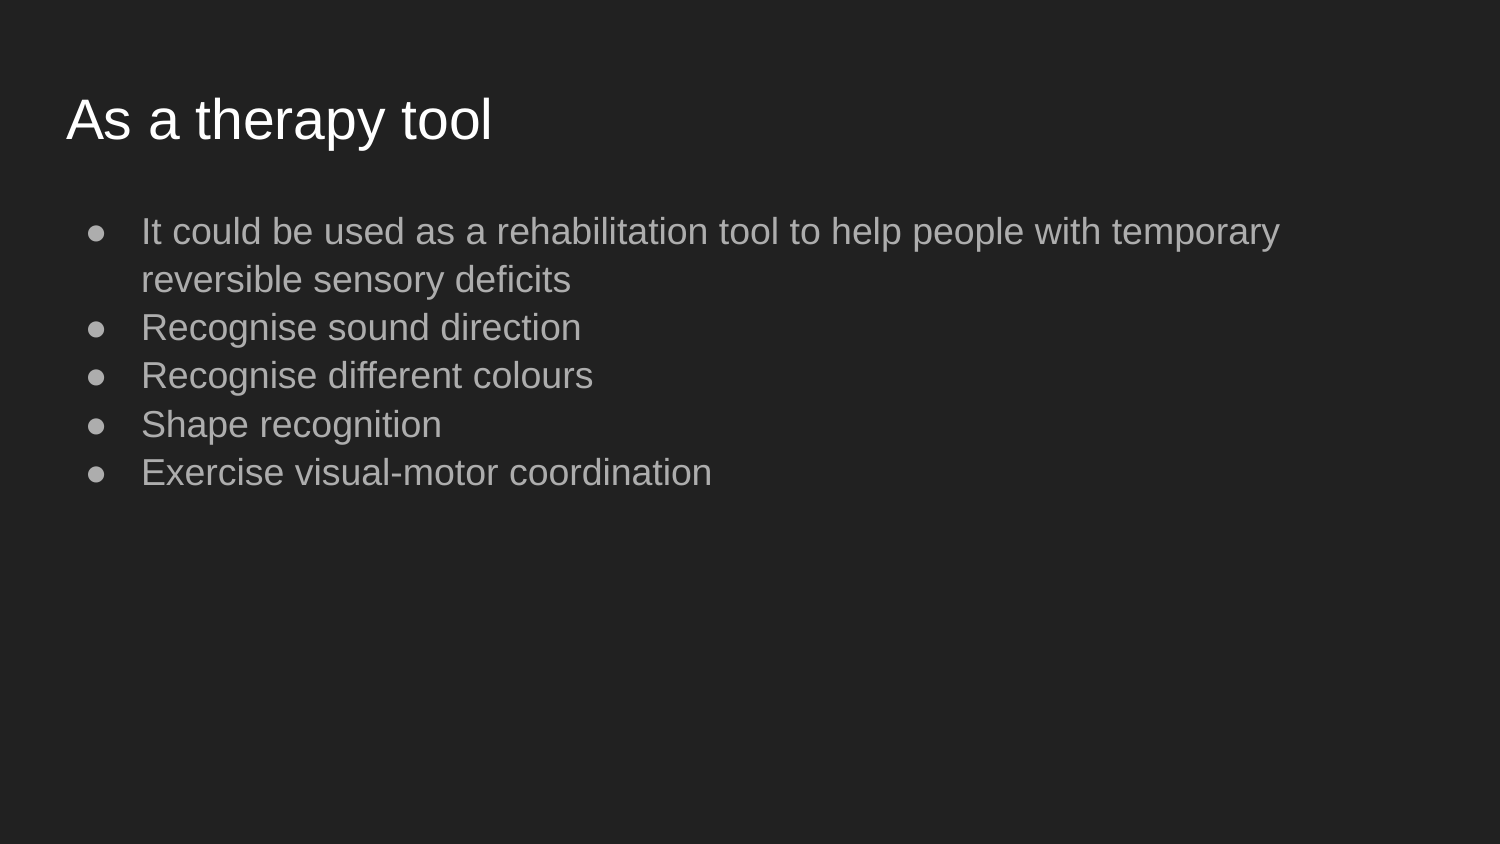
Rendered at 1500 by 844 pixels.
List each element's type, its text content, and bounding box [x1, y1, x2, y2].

title As a therapy tool [51, 72, 1449, 167]
list It could be used as a rehabilitation tool to help people with temporary reversible sensory deficits Recognise sound direction Recognise different colours Shape recognition Exercise visual-motor coordination [51, 189, 1449, 750]
